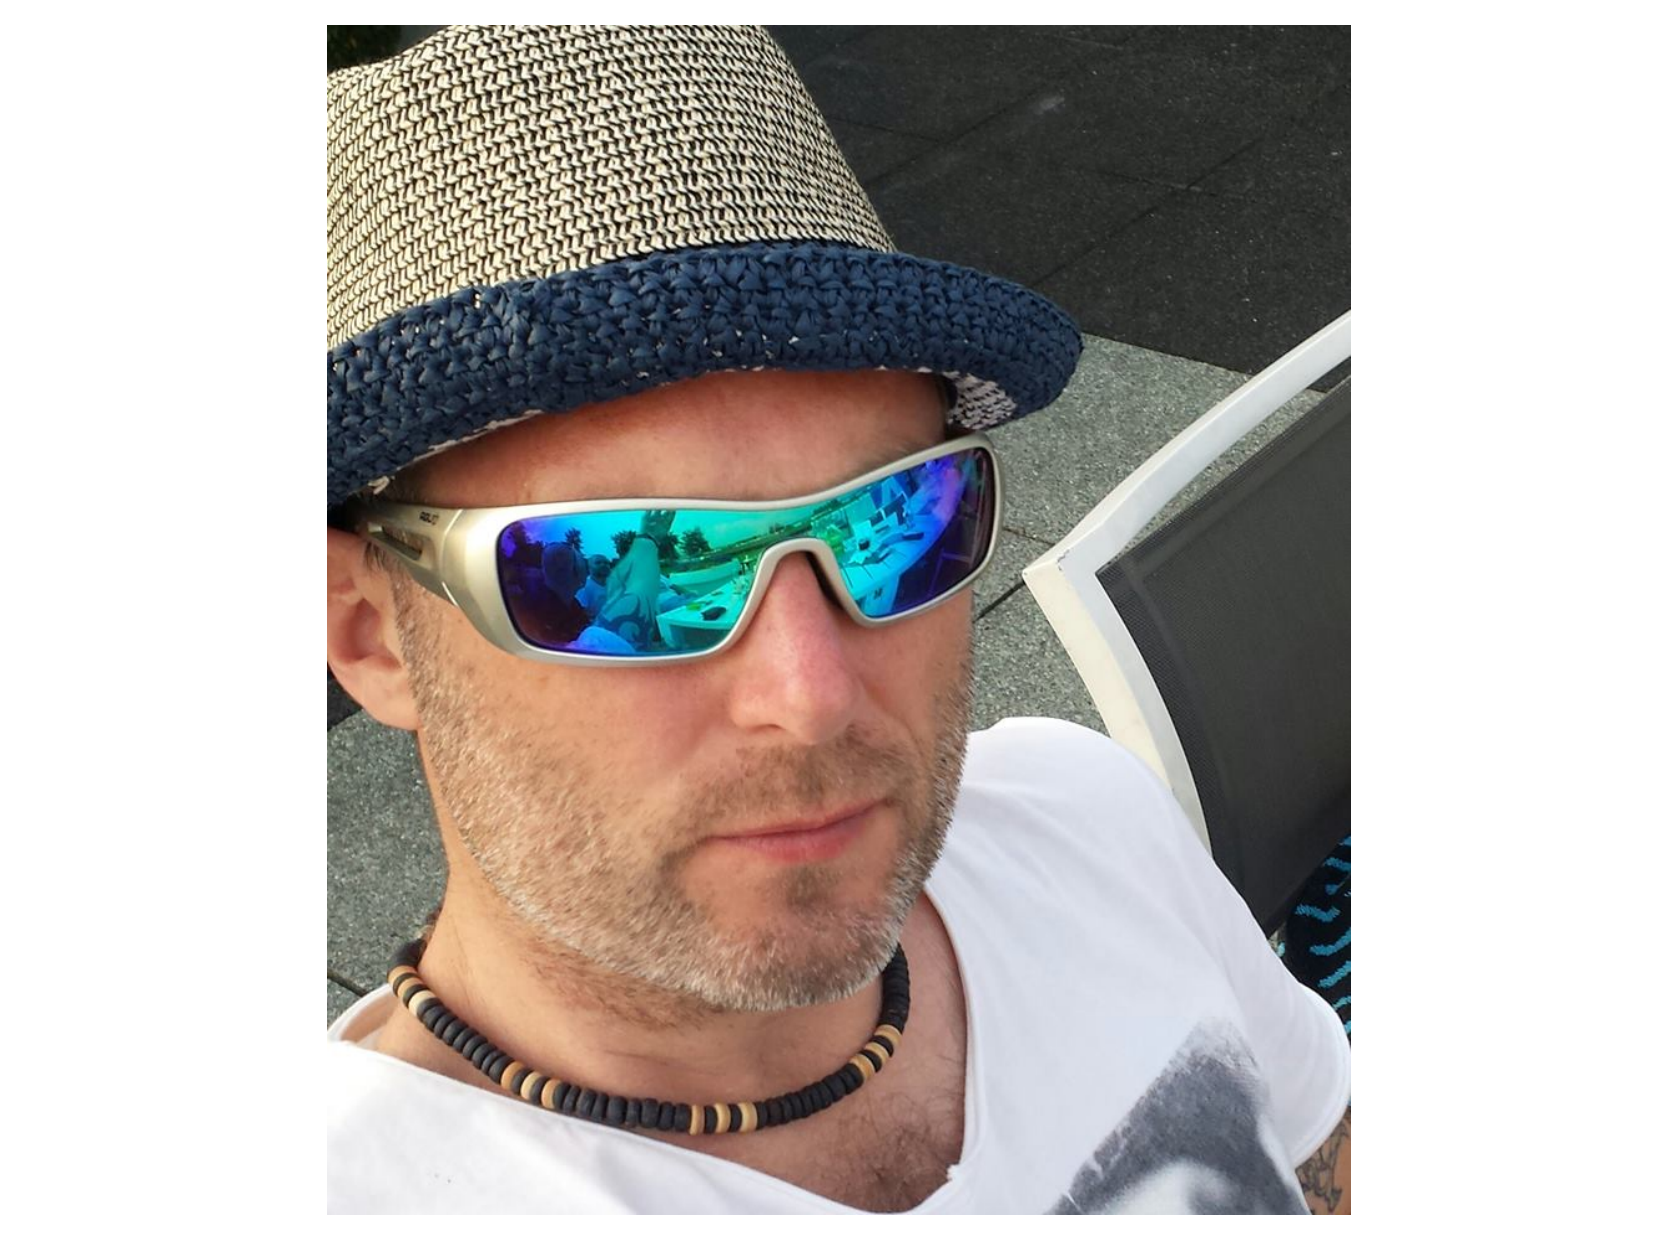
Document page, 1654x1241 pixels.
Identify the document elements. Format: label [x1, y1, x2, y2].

picture [327, 25, 1351, 1216]
